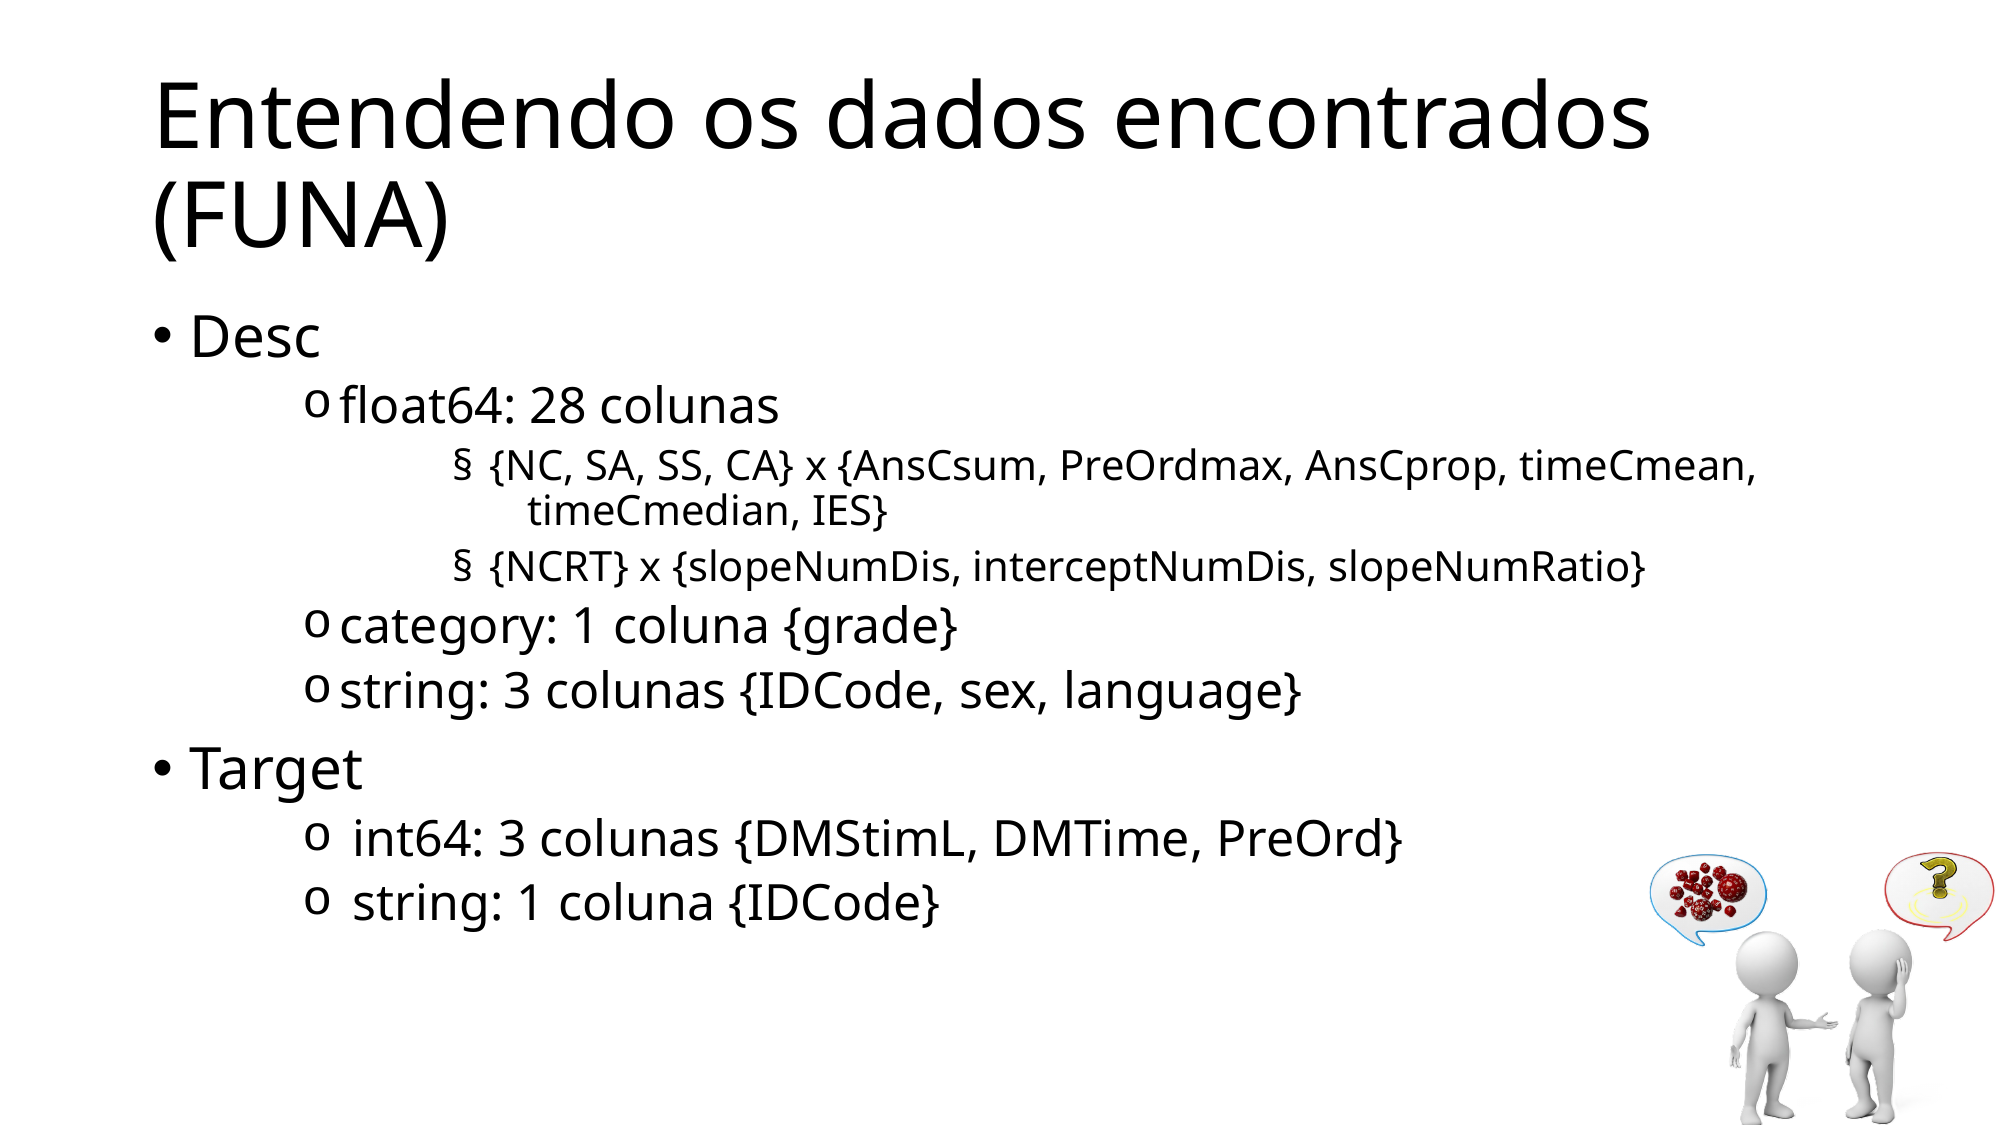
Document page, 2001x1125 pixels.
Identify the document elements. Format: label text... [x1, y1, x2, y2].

list Desc float64: 28 colunas {NC, SA, SS, CA} x {AnsCsum, PreOrdmax, AnsCprop, timeCmean, timeCmedian, IES} {NCRT} x {slopeNumDis, interceptNumDis, slopeNumRatio} category: 1 coluna {grade} string: 3 colunas {IDCode, sex, language} Target int64: 3 colunas {DMStimL, DMTime, PreOrd} string: 1 coluna {IDCode} [137, 299, 1863, 1014]
picture [1618, 838, 2000, 1125]
title Entendendo os dados encontrados (FUNA) [137, 59, 1863, 278]
